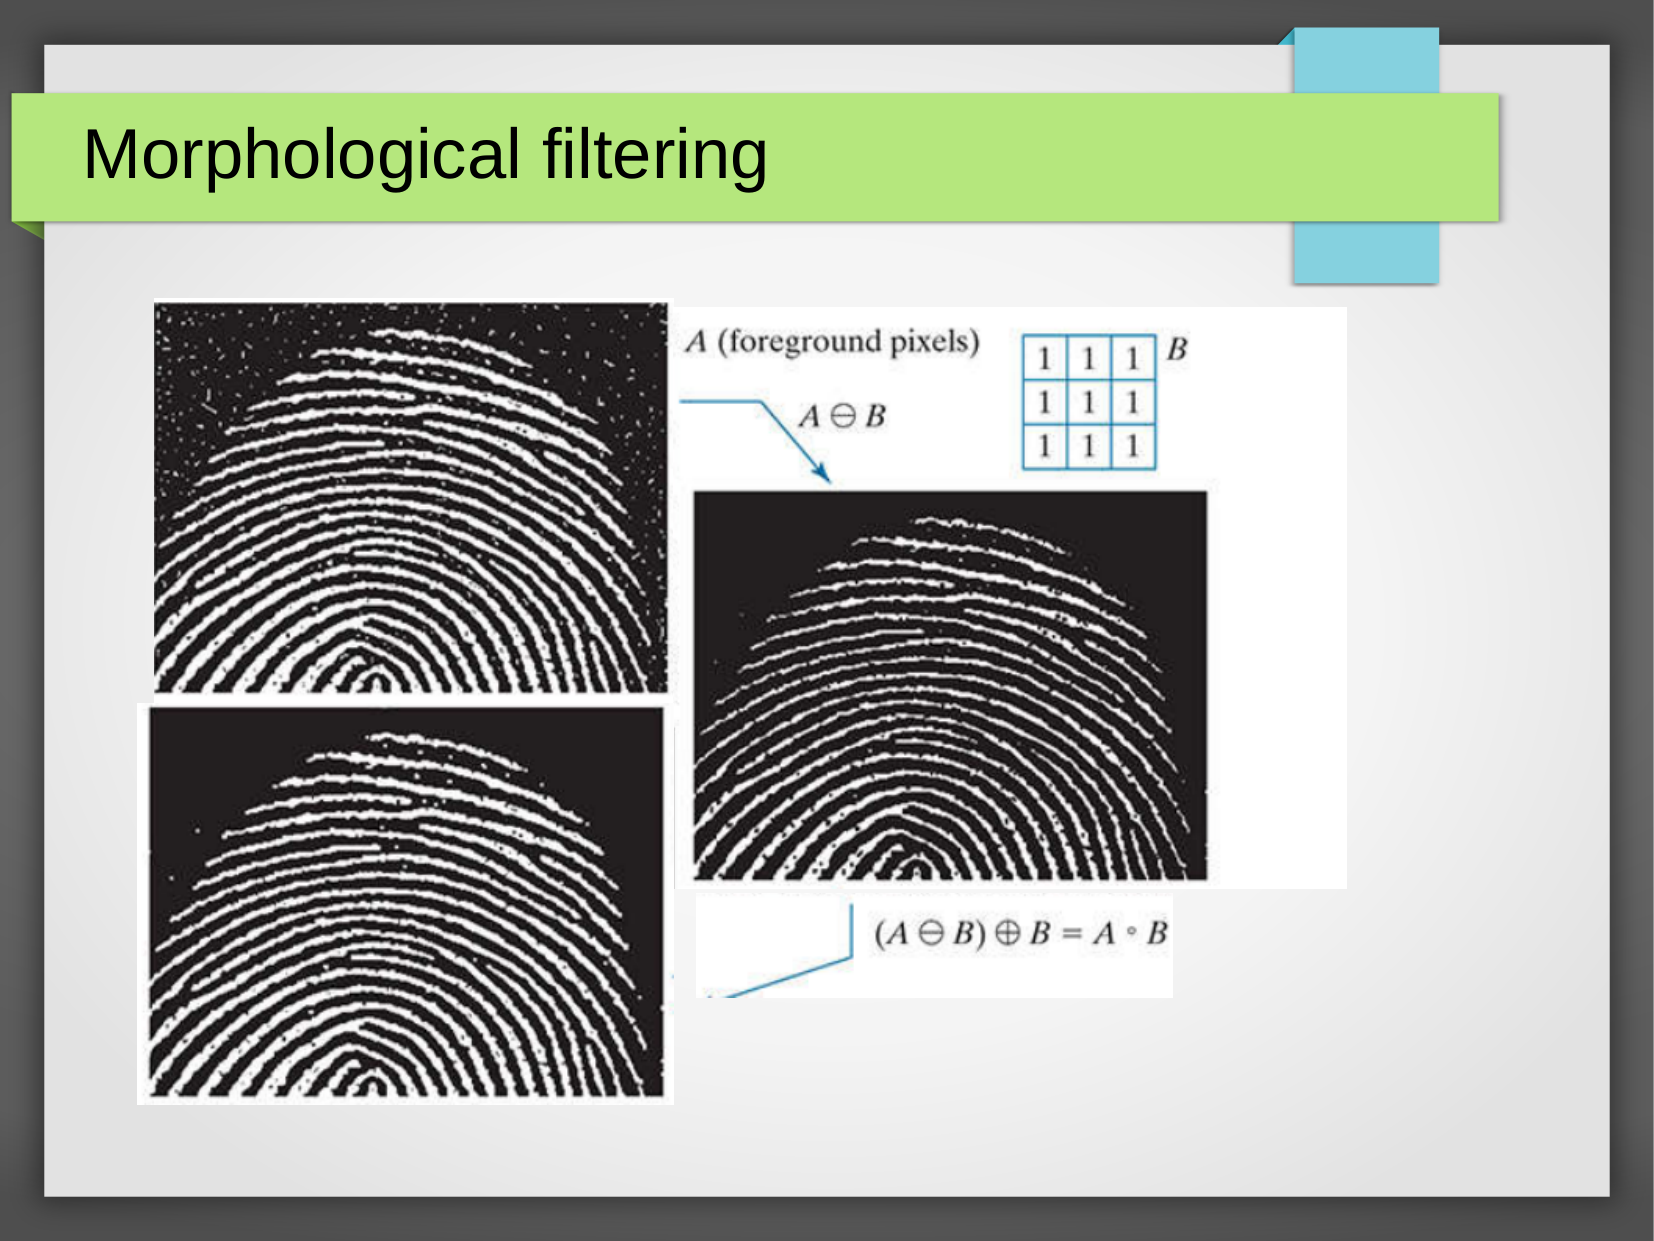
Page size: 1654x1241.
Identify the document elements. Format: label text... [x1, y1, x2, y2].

picture [0, 0, 1654, 1241]
title Morphological filtering [82, 94, 1264, 213]
